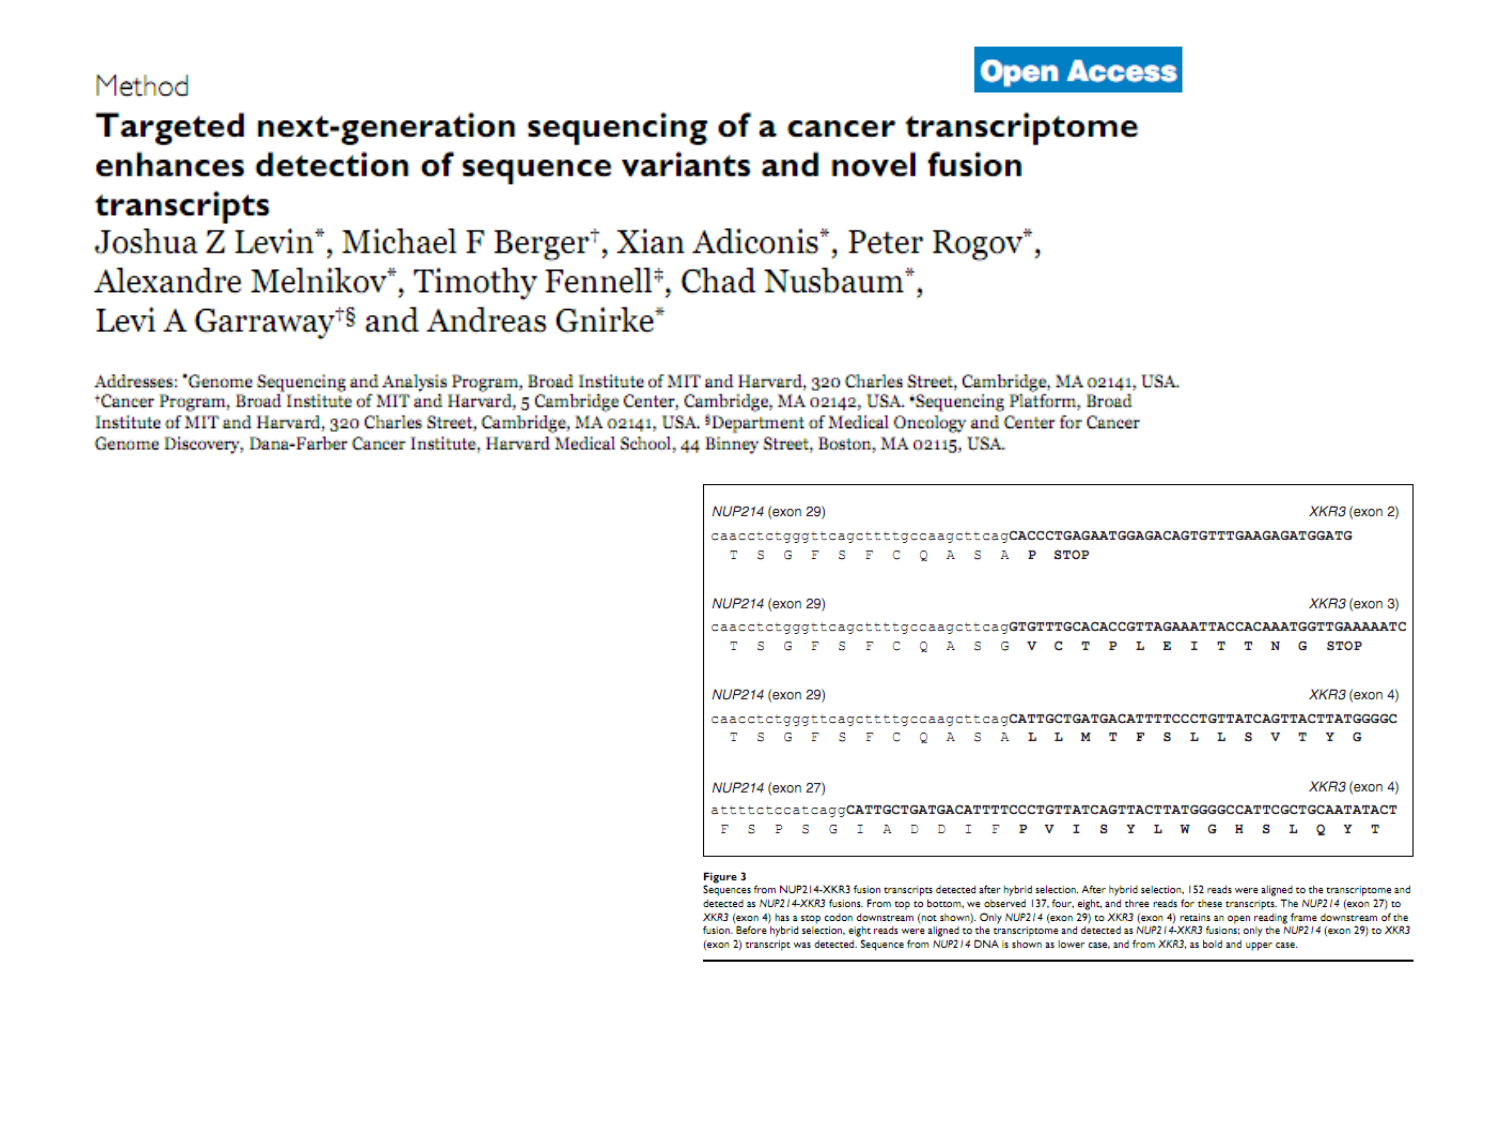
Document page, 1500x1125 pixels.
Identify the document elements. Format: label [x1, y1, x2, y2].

picture [59, 6, 1436, 965]
